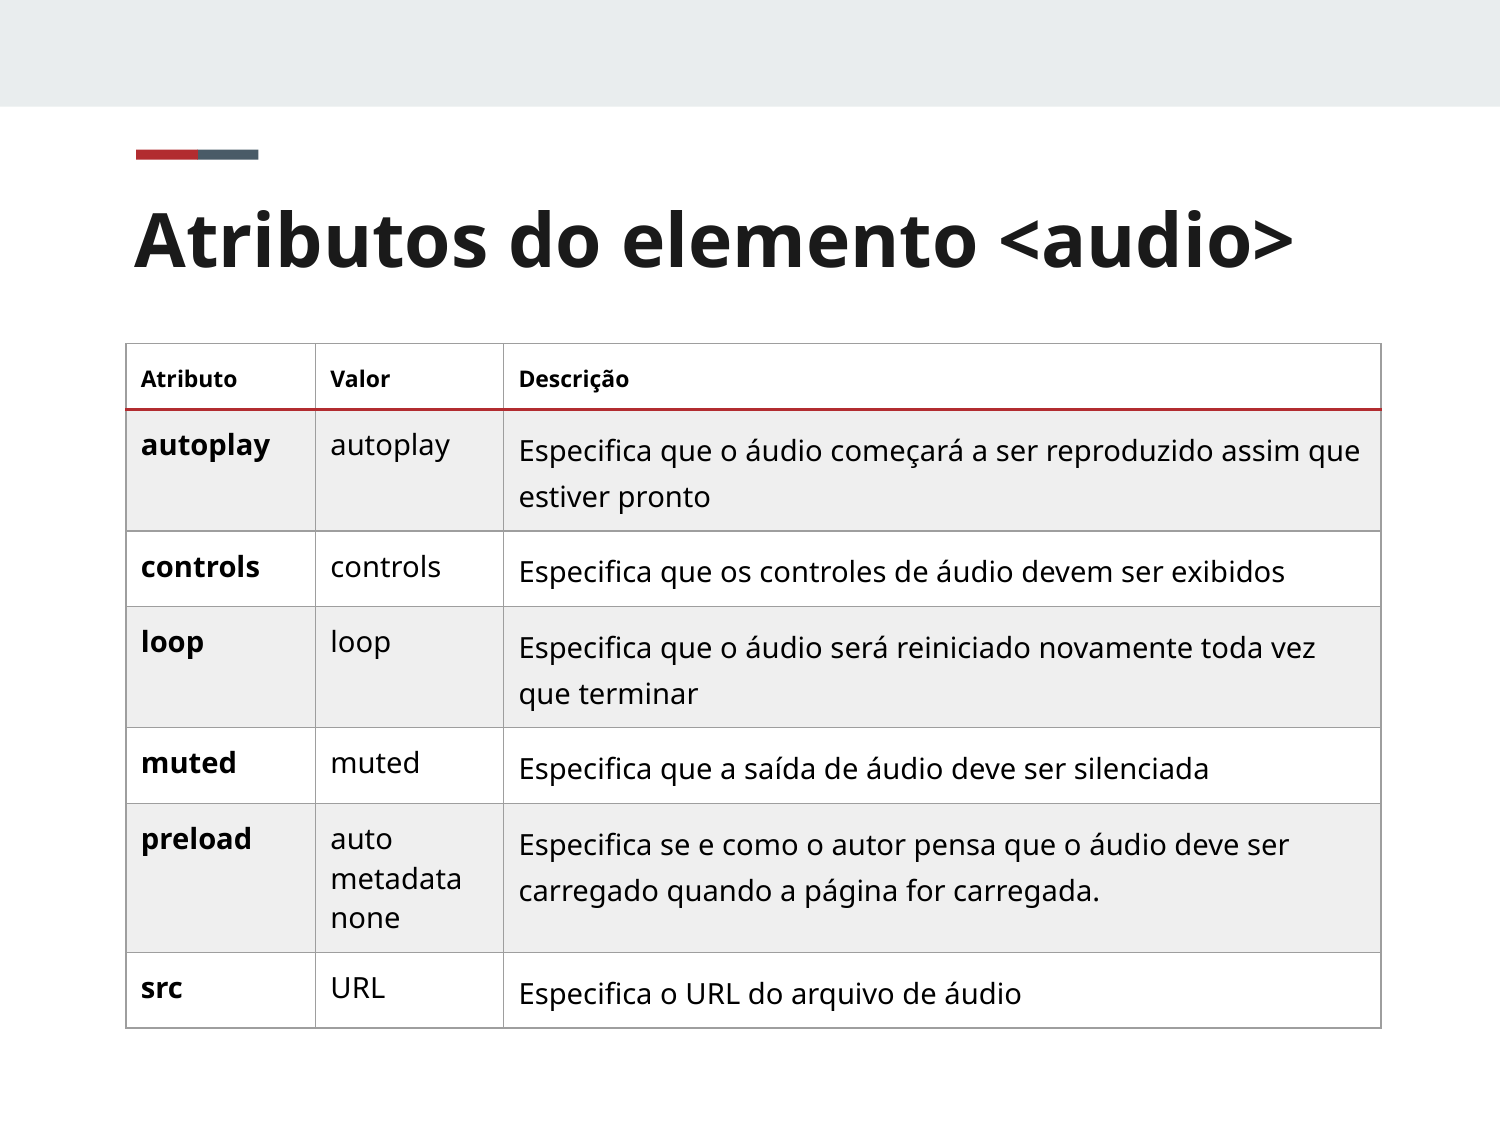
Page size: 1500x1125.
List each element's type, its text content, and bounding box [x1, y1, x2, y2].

table_cell autoplay [316, 411, 503, 530]
table_cell Especifica que o áudio começará a ser reproduzido assim que estiver pronto [504, 411, 1380, 530]
table_cell controls [127, 532, 315, 606]
table_cell Especifica que a saída de áudio deve ser silenciada [504, 728, 1380, 803]
title Atributos do elemento <audio> [119, 177, 1381, 295]
table_cell Especifica que os controles de áudio devem ser exibidos [504, 532, 1380, 606]
table_cell loop [316, 607, 503, 727]
table_cell Especifica o URL do arquivo de áudio [504, 953, 1380, 1027]
table_cell Especifica que o áudio será reiniciado novamente toda vez que terminar [504, 607, 1380, 727]
table_cell loop [127, 607, 315, 727]
table_cell muted [316, 728, 503, 803]
table_cell src [127, 953, 315, 1027]
table_header Descrição [504, 344, 1380, 408]
table_cell auto metadata none [316, 804, 503, 952]
table_cell URL [316, 953, 503, 1027]
table_cell muted [127, 728, 315, 803]
table_cell preload [127, 804, 315, 952]
table_cell autoplay [127, 411, 315, 530]
table_cell controls [316, 532, 503, 606]
table_header Valor [316, 344, 503, 408]
table_header Atributo [127, 344, 315, 408]
table_cell Especifica se e como o autor pensa que o áudio deve ser carregado quando a página for carregada. [504, 804, 1380, 952]
